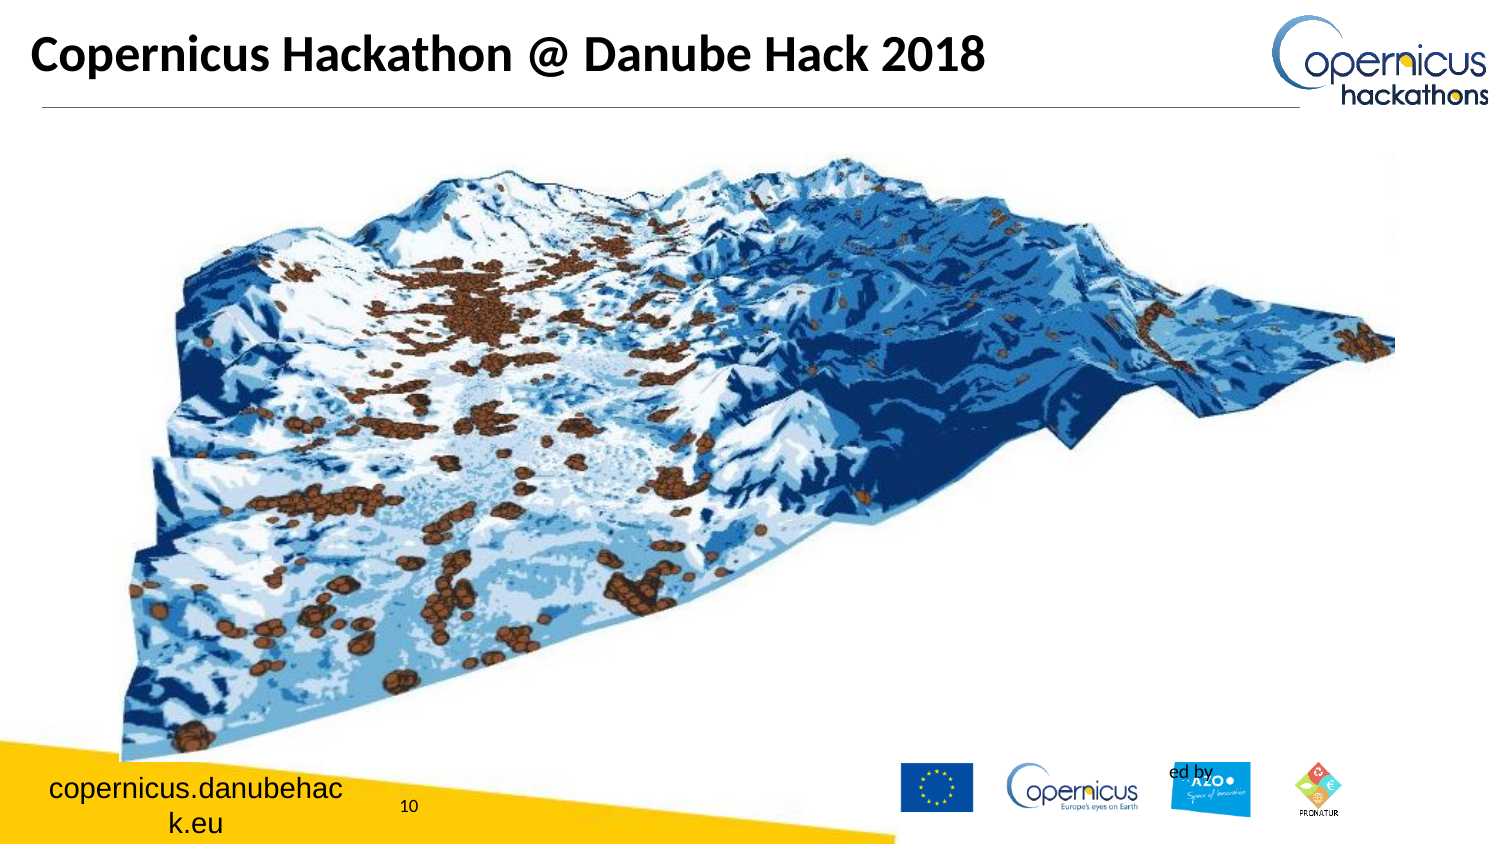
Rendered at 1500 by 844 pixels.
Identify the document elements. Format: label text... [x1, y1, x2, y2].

footer copernicus.danubehack.eu [28, 782, 365, 827]
title Copernicus Hackathon @ Danube Hack 2018 [15, 23, 1288, 86]
slide_number <number> [384, 782, 722, 827]
picture [0, 152, 1395, 844]
picture [1272, 15, 1489, 105]
